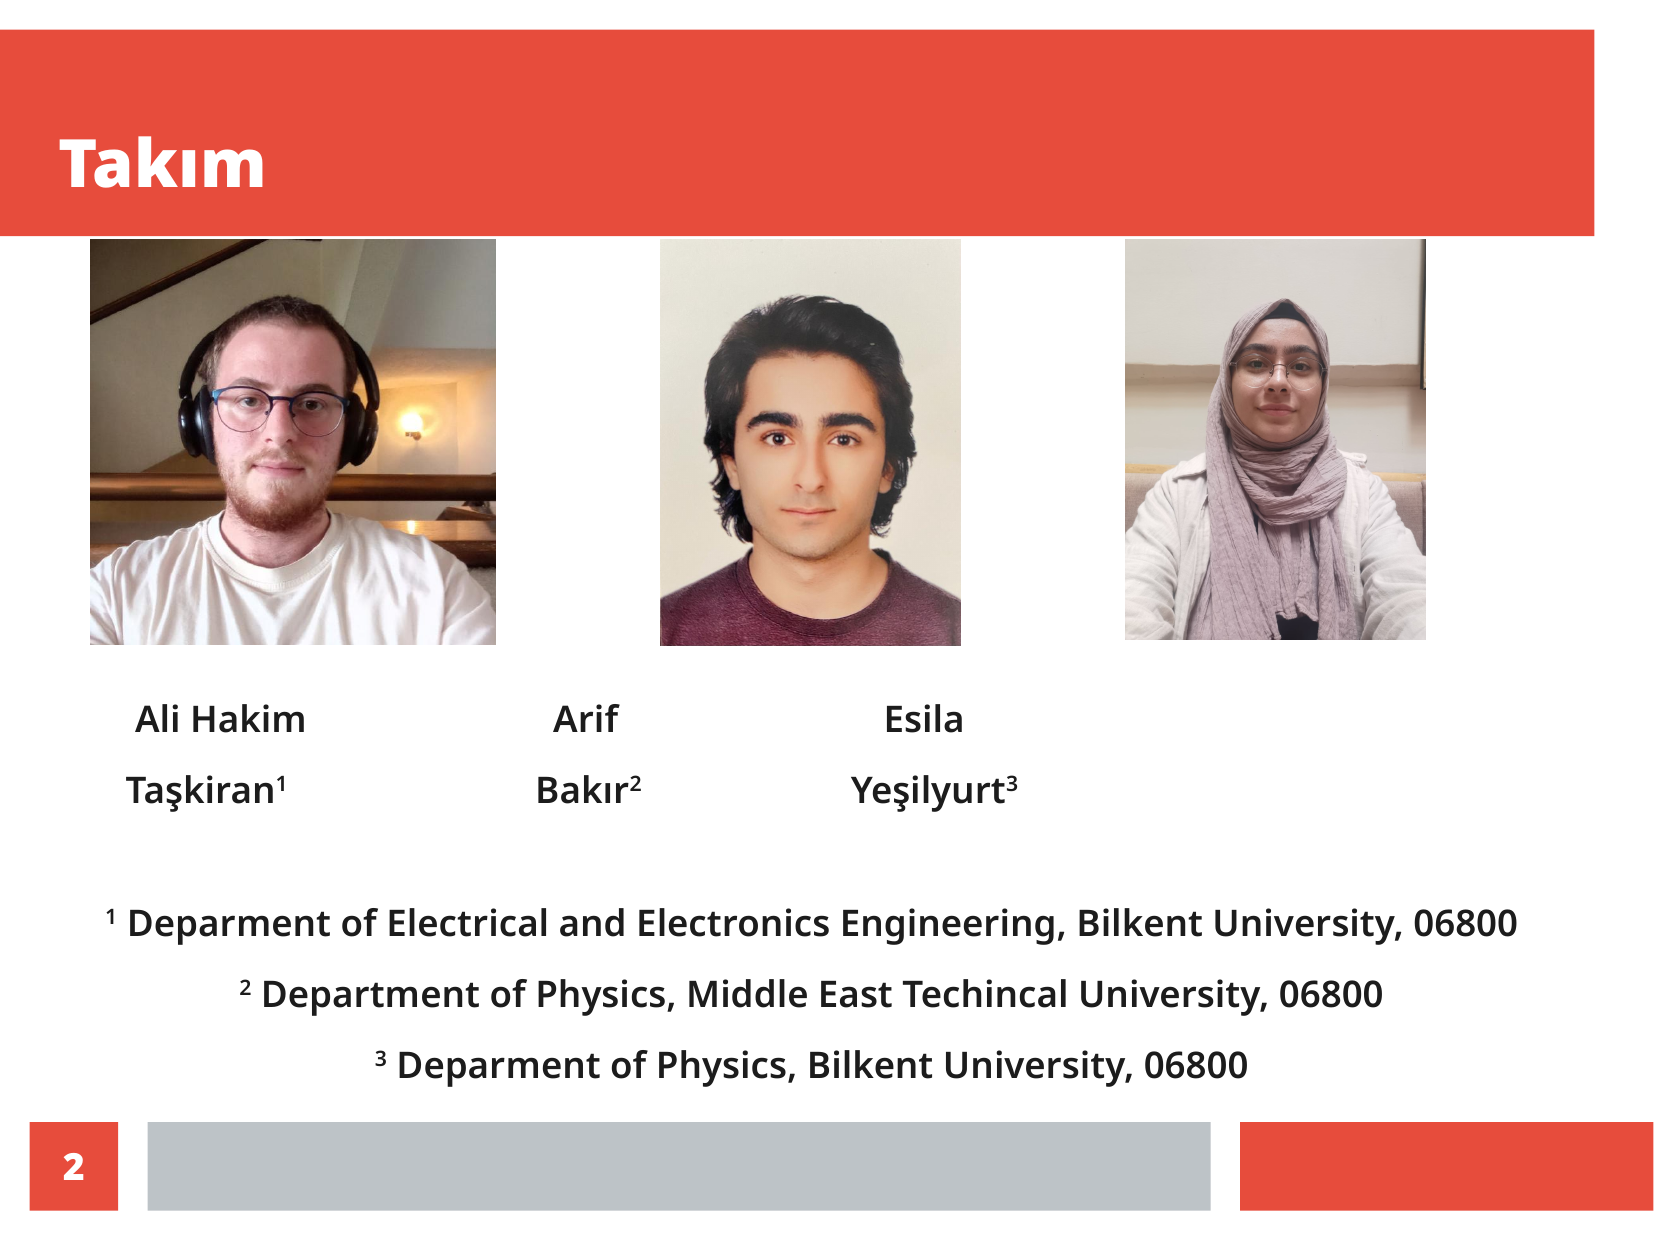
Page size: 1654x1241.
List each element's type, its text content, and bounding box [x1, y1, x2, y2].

list Ali Hakim Arif Esila Taşkiran1 Bakır2 Yeşilyurt3 1 Deparment of Electrical and Electronics Engineering, Bilkent University, 06800 2 Department of Physics, Middle East Techincal University, 06800 3 Deparment of Physics, Bilkent University, 06800 [59, 324, 1565, 1093]
picture [660, 239, 961, 646]
title Takım [59, 59, 1595, 207]
picture [1125, 239, 1426, 640]
picture [90, 239, 496, 646]
